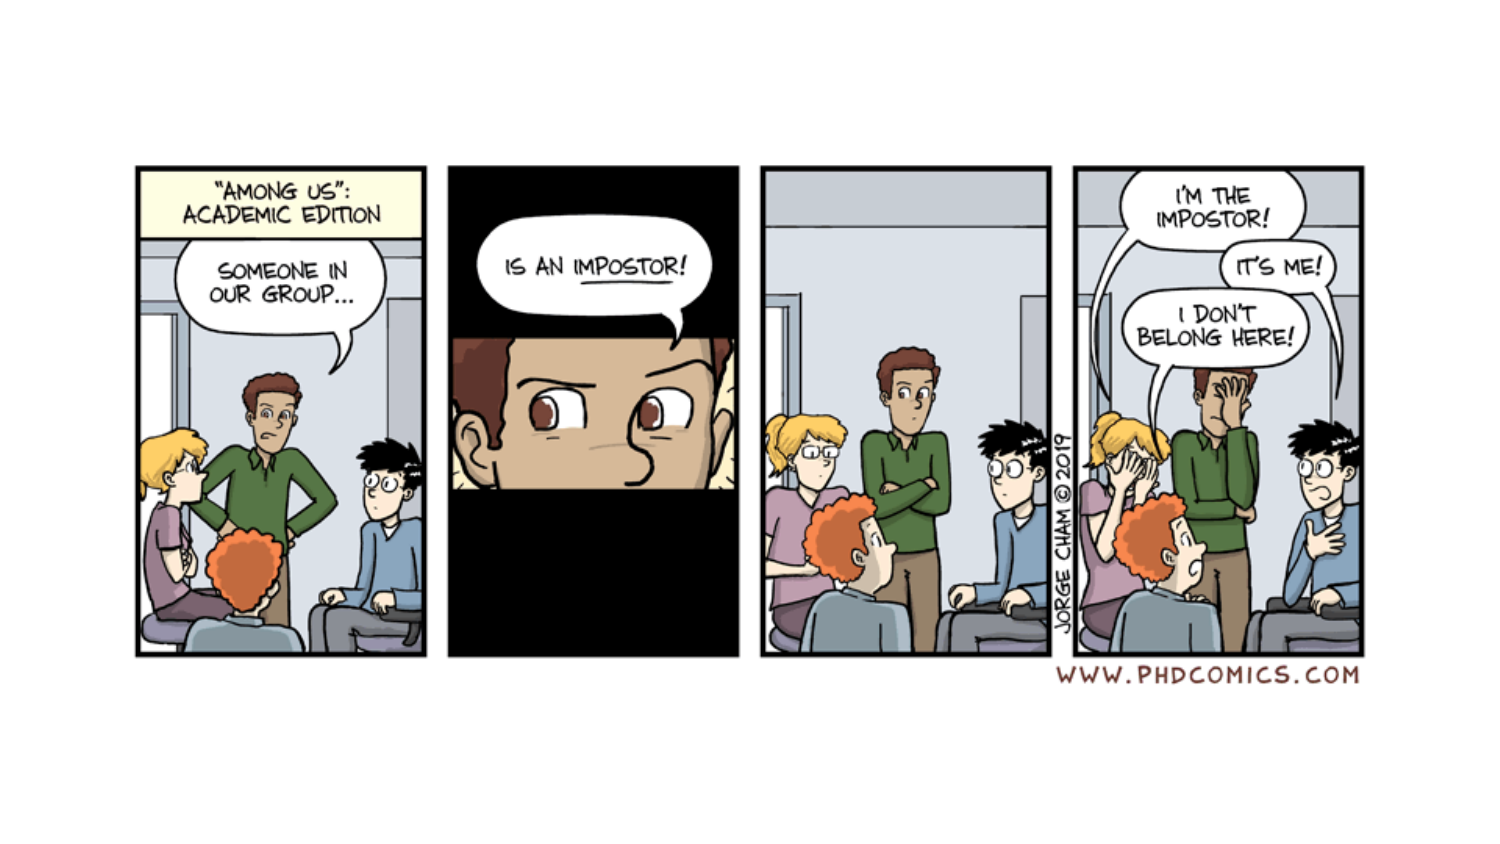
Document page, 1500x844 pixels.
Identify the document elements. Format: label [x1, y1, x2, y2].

picture [125, 150, 1375, 693]
